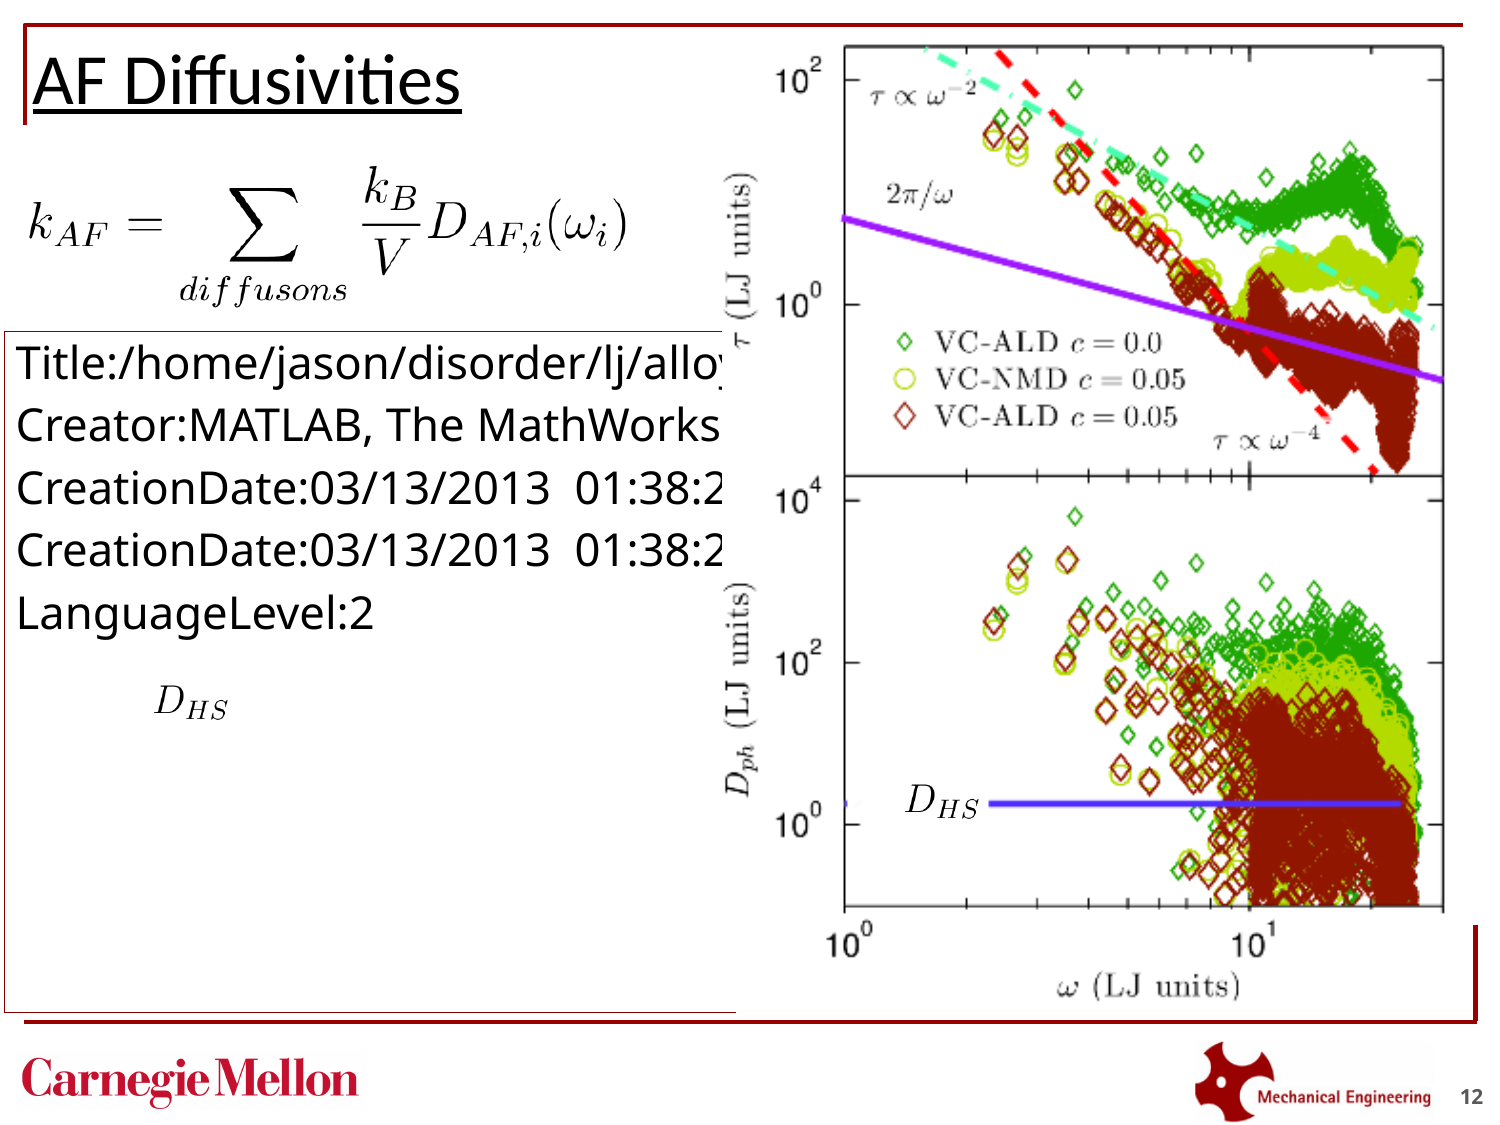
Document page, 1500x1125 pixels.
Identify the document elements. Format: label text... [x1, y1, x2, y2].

picture [1192, 1034, 1438, 1125]
title AF Diffusivities [17, 24, 1471, 127]
picture [0, 30, 1458, 1013]
picture [16, 1050, 366, 1110]
picture [0, 132, 631, 321]
